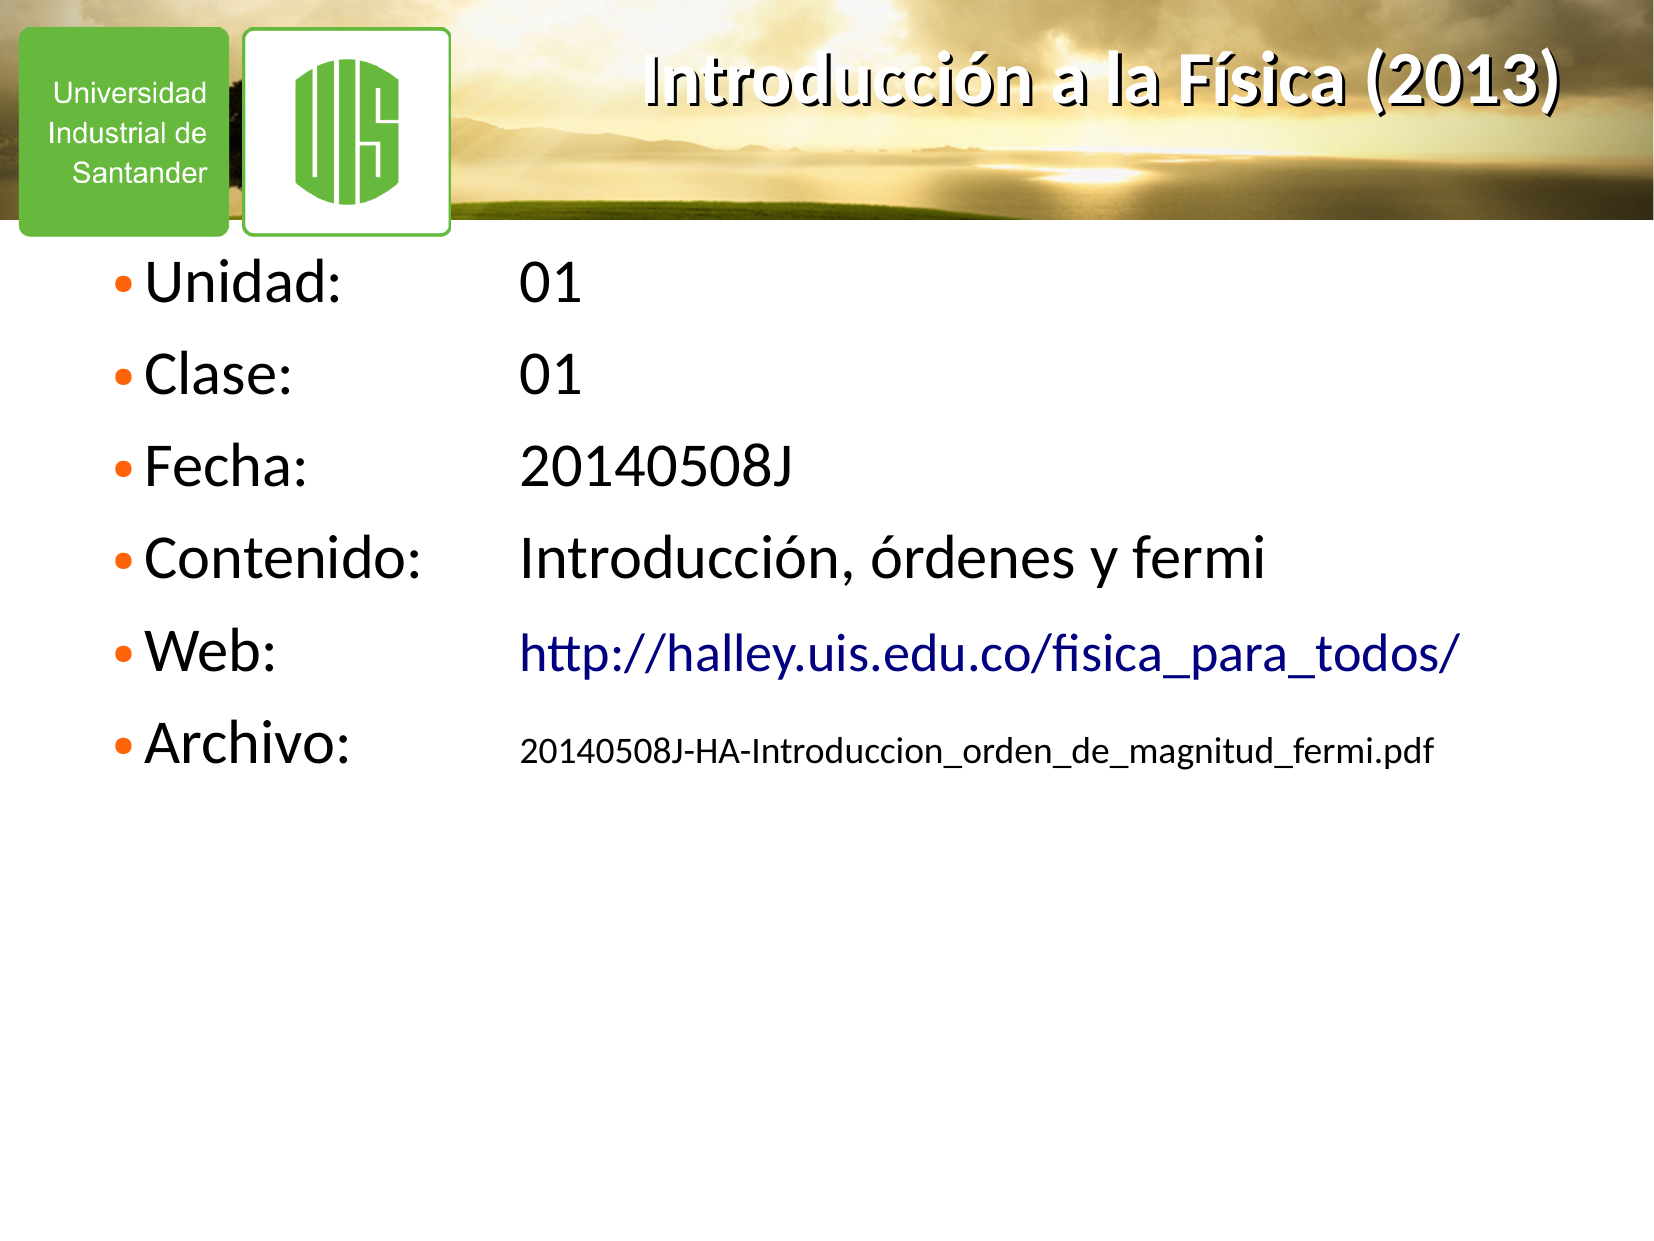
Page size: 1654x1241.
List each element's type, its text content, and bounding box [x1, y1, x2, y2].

list Unidad: 01 Clase: 01 Fecha: 20140508J Contenido: Introducción, órdenes y fermi Web: http://halley.uis.edu.co/fisica_para_todos/ Archivo: 20140508J-HA-Introduccion_orden_de_magnitud_fermi.pdf [82, 255, 1571, 1126]
picture [0, 0, 1654, 237]
title Introducción a la Física (2013) [75, 19, 1564, 151]
